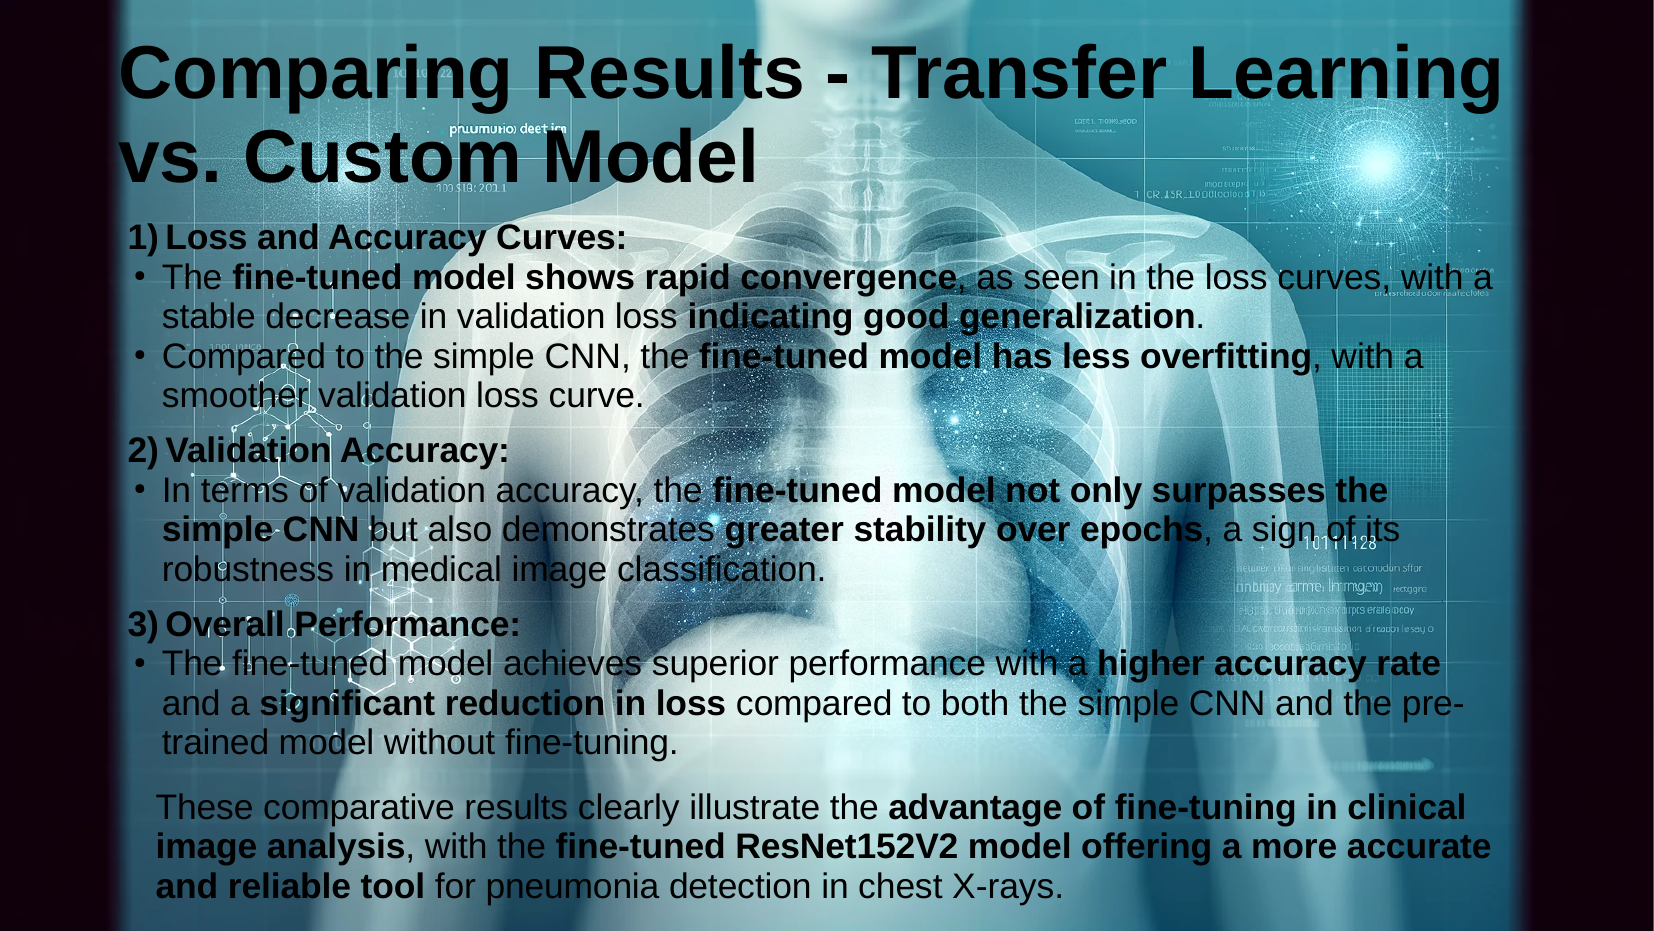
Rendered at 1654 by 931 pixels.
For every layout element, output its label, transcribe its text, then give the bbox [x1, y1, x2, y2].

title Comparing Results - Transfer Learning vs. Custom Model [118, 30, 1536, 199]
list Loss and Accuracy Curves: The fine-tuned model shows rapid convergence, as seen in the loss curves, with a stable decrease in validation loss indicating good generalization. Compared to the simple CNN, the fine-tuned model has less overfitting, with a smoother validation loss curve. Validation Accuracy: In terms of validation accuracy, the fine-tuned model not only surpasses the simple CNN but also demonstrates greater stability over epochs, a sign of its robustness in medical image classification. Overall Performance: The fine-tuned model achieves superior performance with a higher accuracy rate and a significant reduction in loss compared to both the simple CNN and the pre-trained model without fine-tuning. These comparative results clearly illustrate the advantage of fine-tuning in clinical image analysis, with the fine-tuned ResNet152V2 model offering a more accurate and reliable tool for pneumonia detection in chest X-rays. [118, 217, 1506, 916]
picture [0, 0, 1654, 931]
